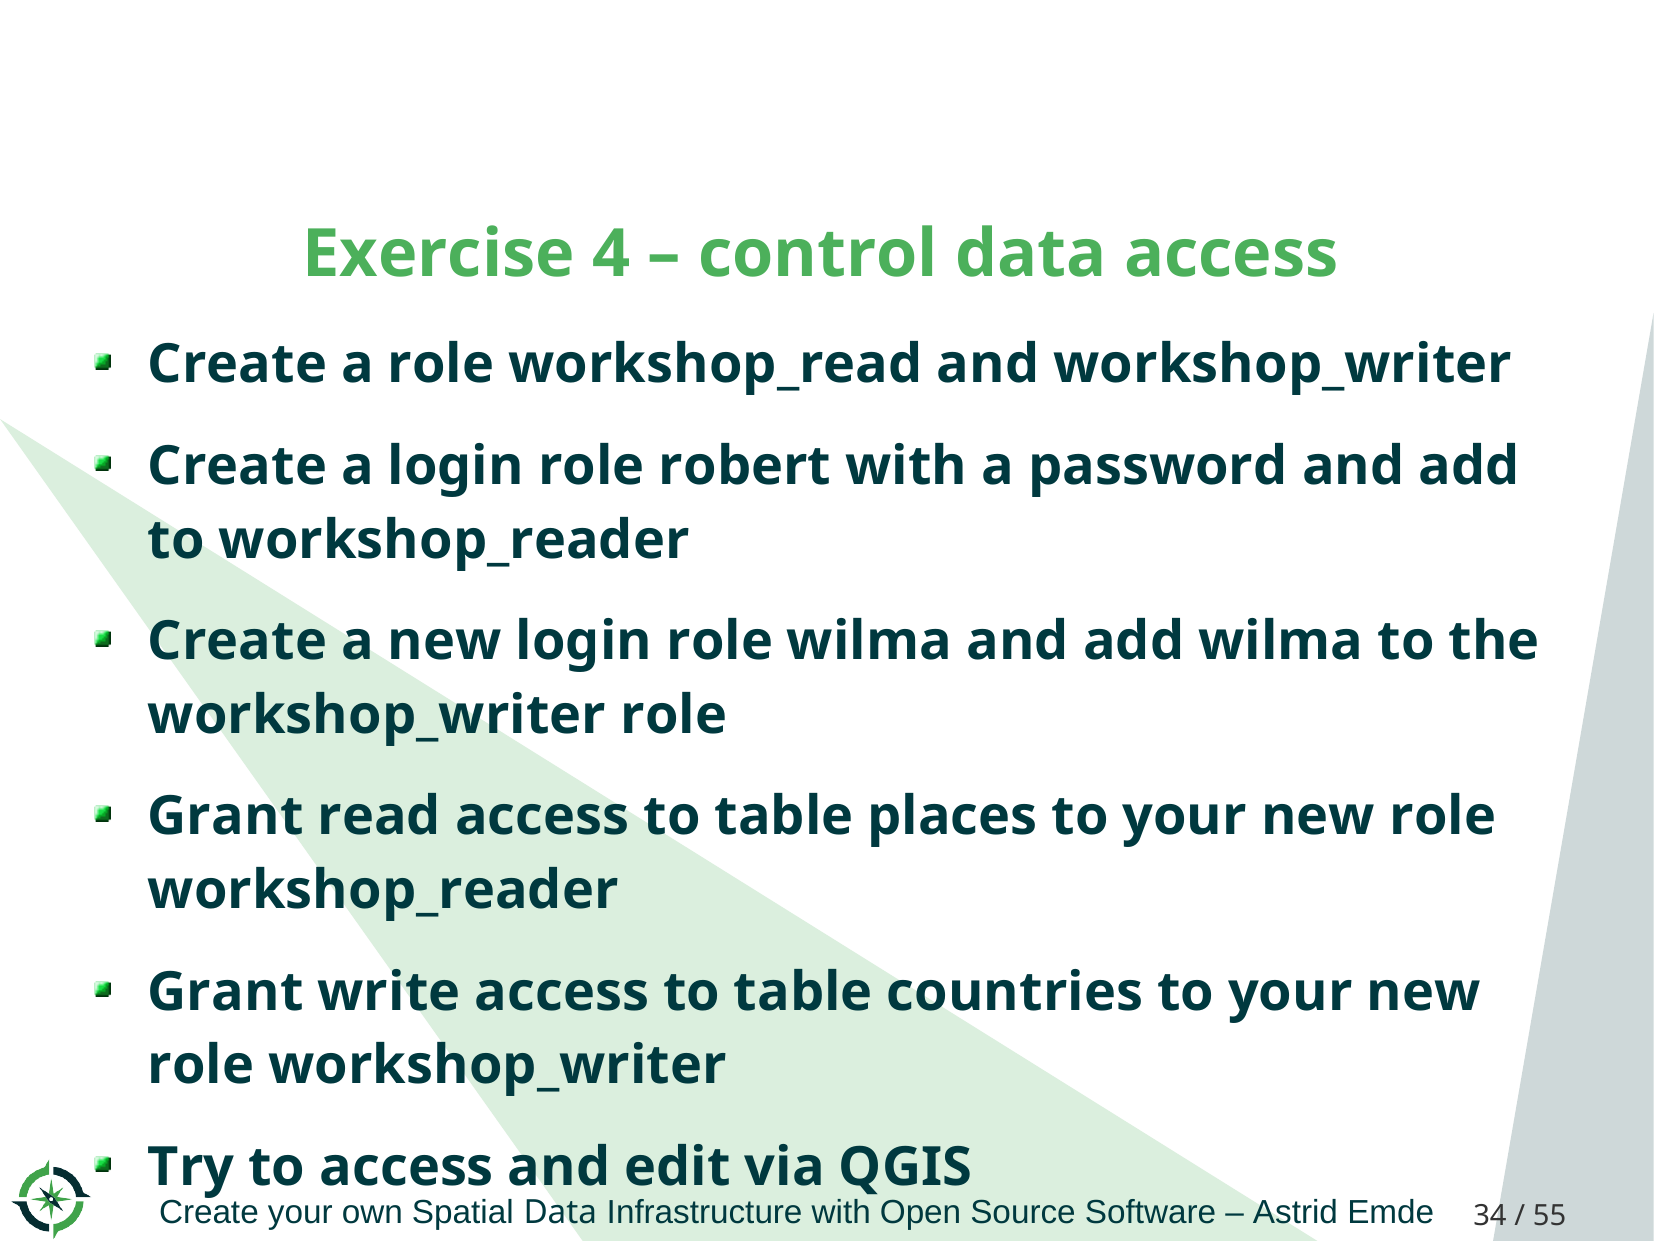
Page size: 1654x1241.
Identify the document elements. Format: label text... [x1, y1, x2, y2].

list Create a role workshop_read and workshop_writer Create a login role robert with a password and add to workshop_reader Create a new login role wilma and add wilma to the workshop_writer role Grant read access to table places to your new role workshop_reader Grant write access to table countries to your new role workshop_writer Try to access and edit via QGIS [76, 324, 1565, 1240]
title Exercise 4 – control data access [76, 177, 1565, 324]
picture [10, 1158, 76, 1240]
